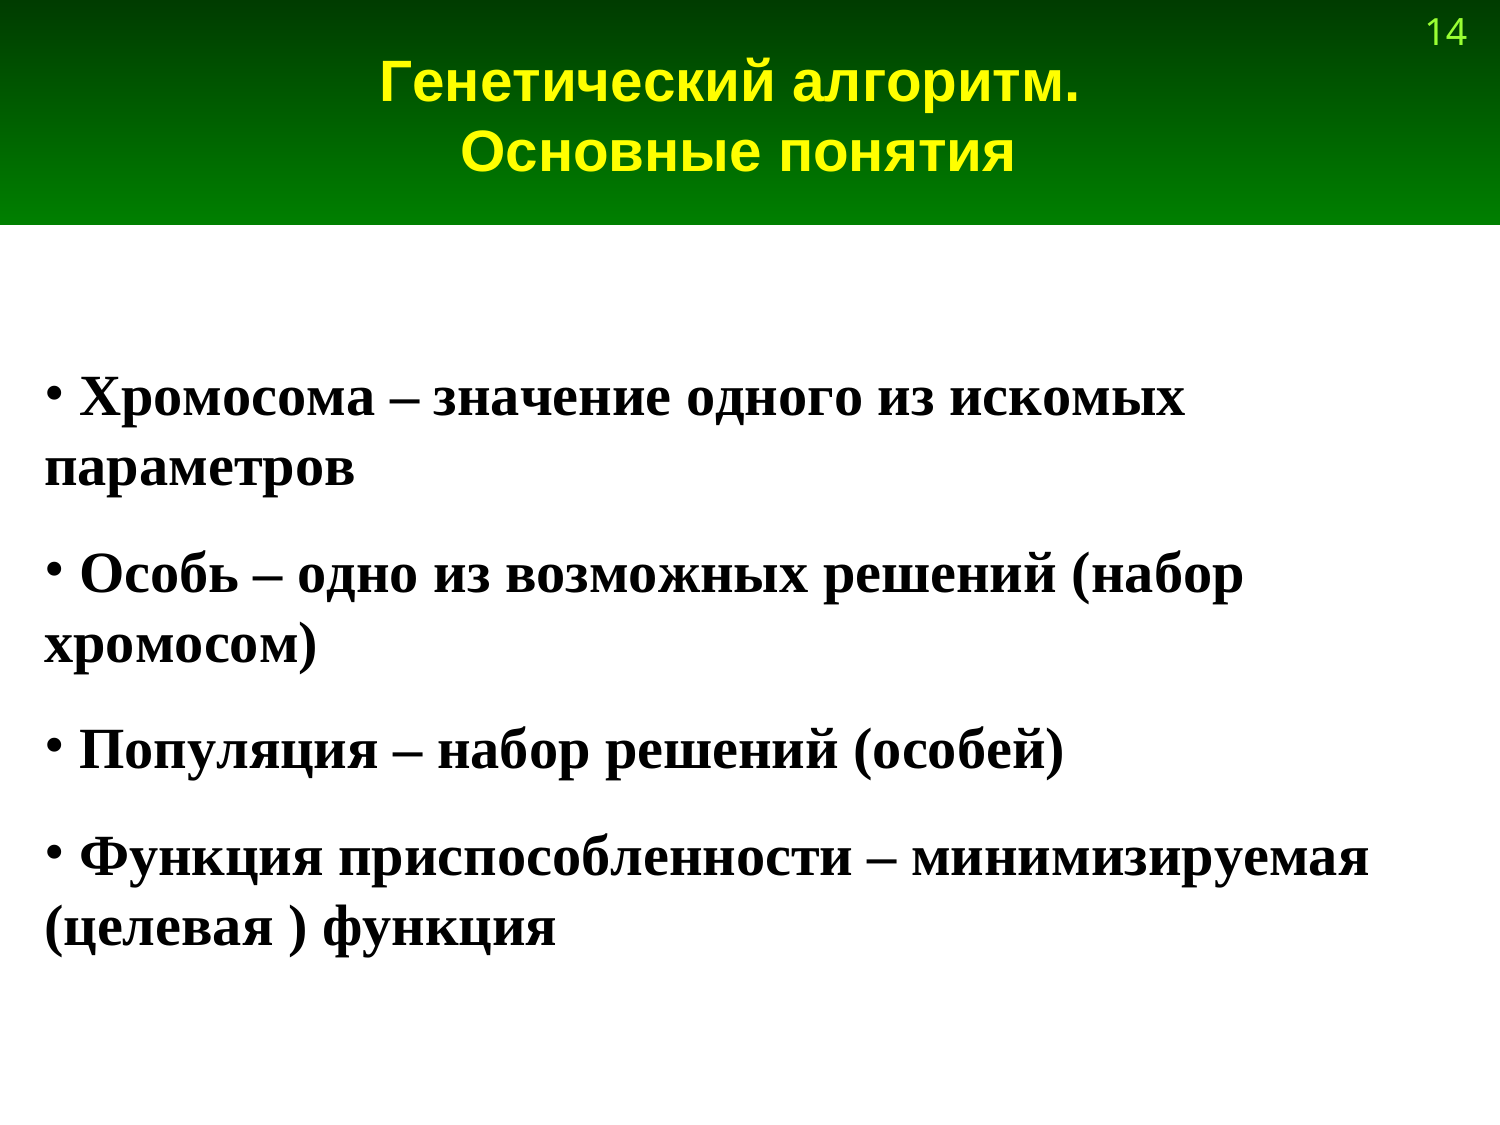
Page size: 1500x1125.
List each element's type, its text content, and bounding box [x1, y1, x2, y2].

title Генетический алгоритм. Основные понятия [88, 18, 1389, 207]
text_box Хромосома – значение одного из искомых параметров Особь – одно из возможных решений (набор хромосом) Популяция – набор решений (особей) Функция приспособленности – минимизируемая (целевая ) функция [29, 349, 1471, 965]
